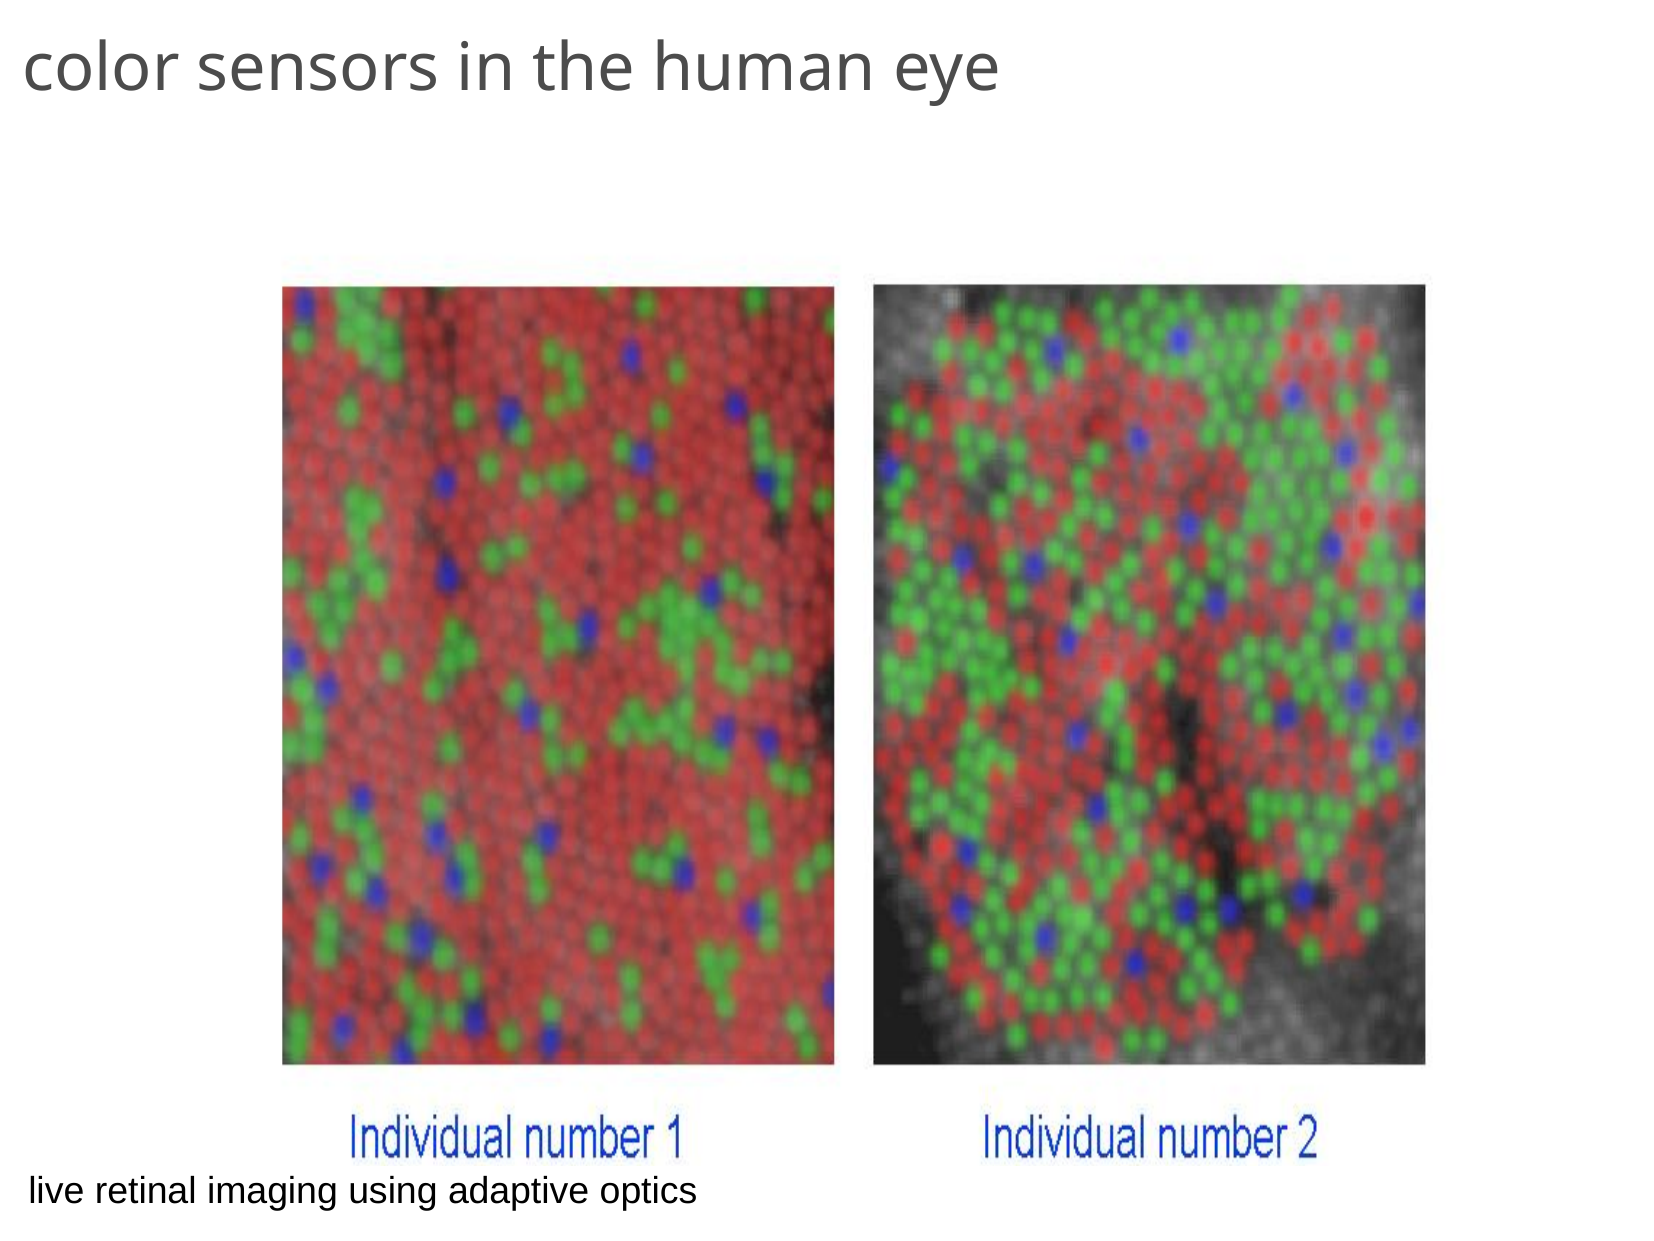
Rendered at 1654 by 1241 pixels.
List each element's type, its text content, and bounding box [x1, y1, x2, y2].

text_box live retinal imaging using adaptive optics [13, 1162, 713, 1220]
title color sensors in the human eye [22, 19, 1654, 213]
picture [212, 225, 1466, 1166]
